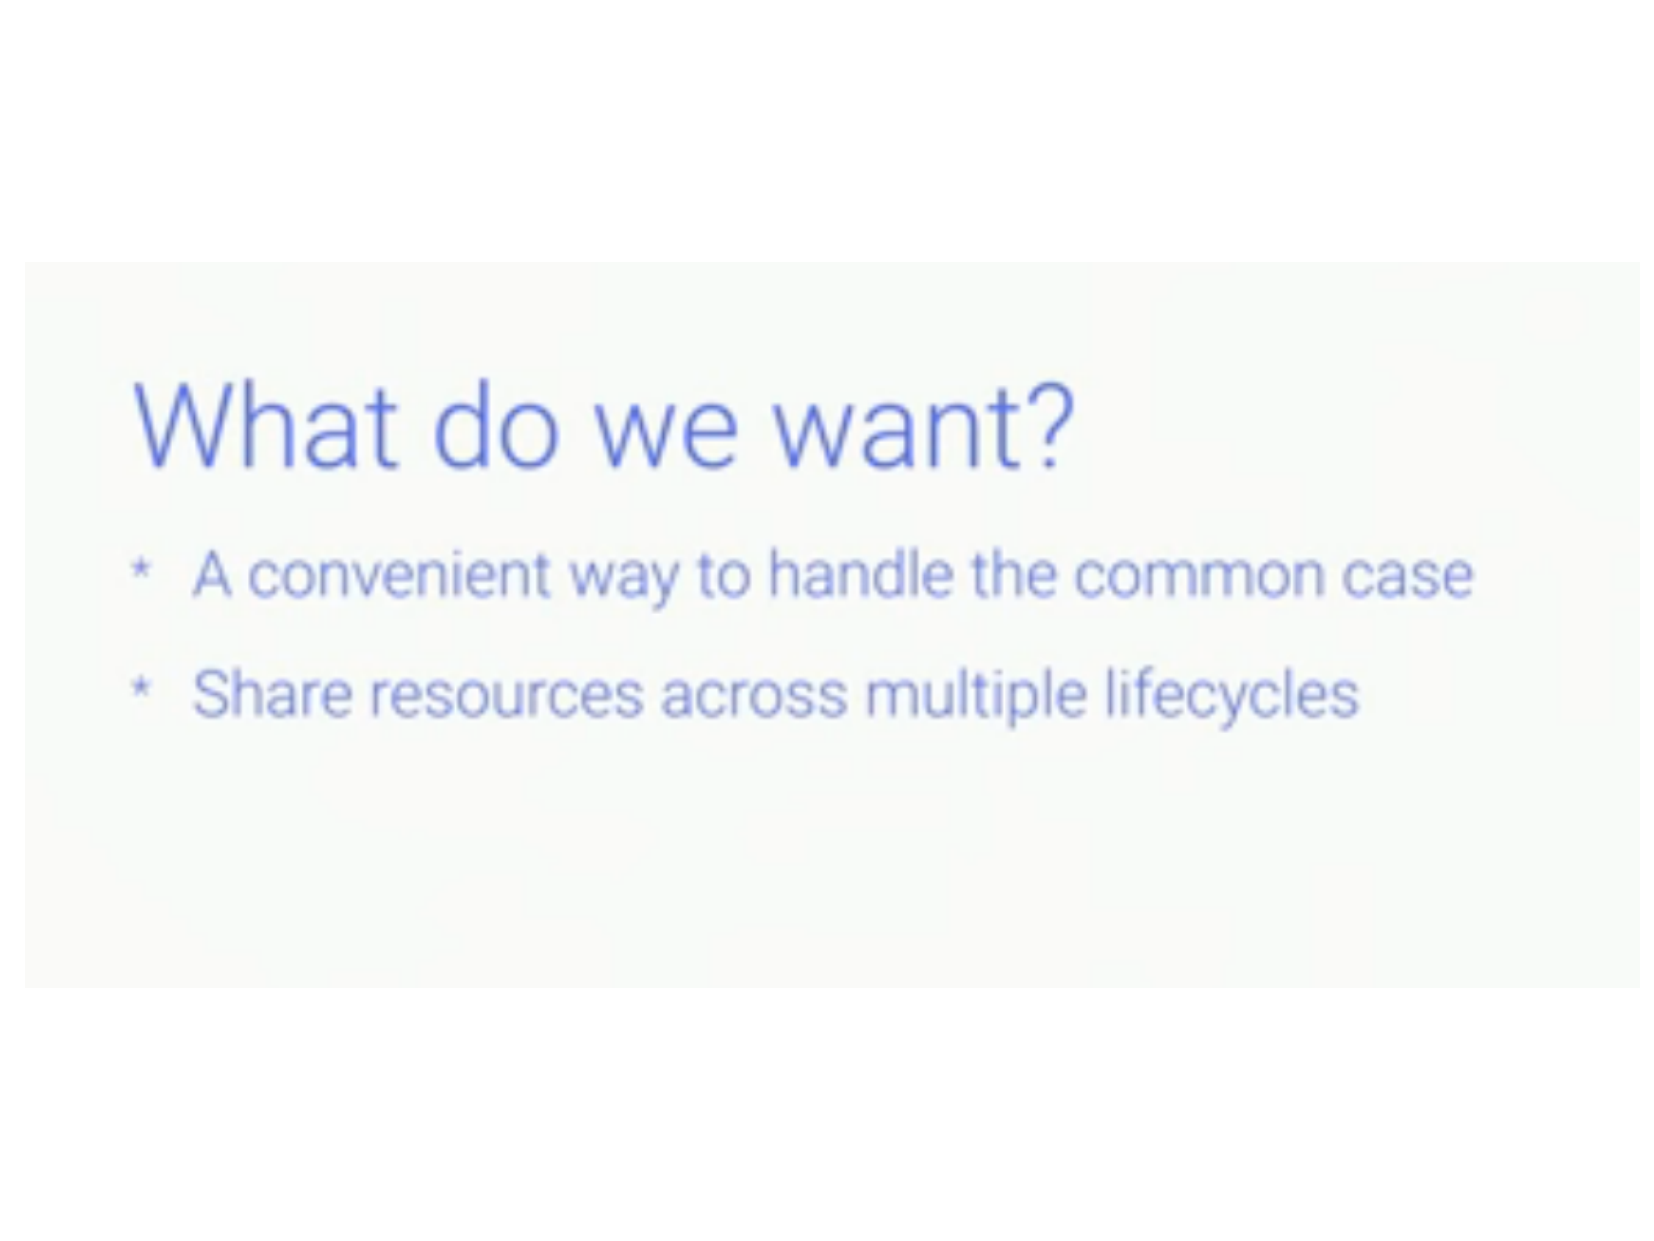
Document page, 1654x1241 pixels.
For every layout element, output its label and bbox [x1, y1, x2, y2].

picture [25, 262, 1640, 988]
